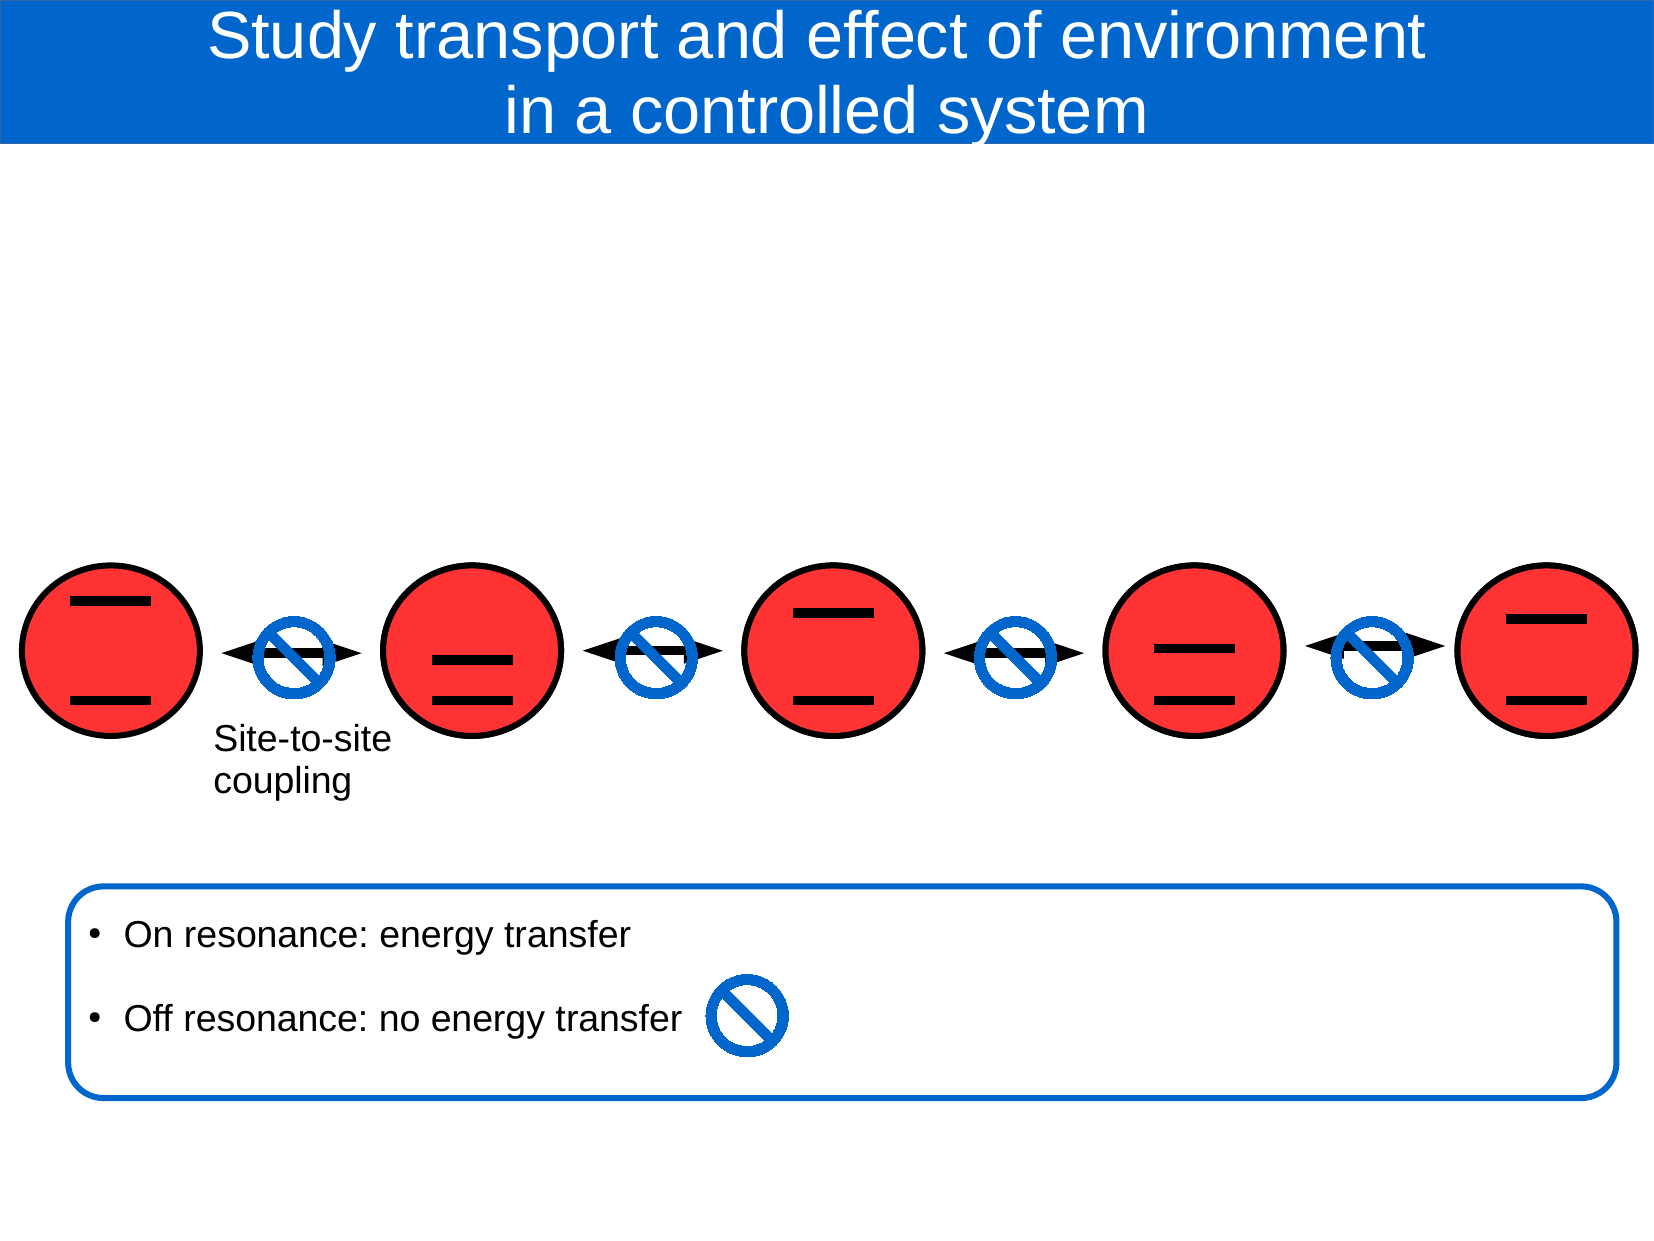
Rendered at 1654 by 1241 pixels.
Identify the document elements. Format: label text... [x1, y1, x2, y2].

text_box [252, 616, 336, 699]
text_box [974, 616, 1057, 699]
text_box On resonance: energy transfer Off resonance: no energy transfer [73, 906, 698, 1090]
text_box [1105, 565, 1284, 736]
text_box Site-to-site coupling [198, 710, 408, 810]
title Study transport and effect of environment in a controlled system [0, 0, 1654, 148]
text_box [1457, 565, 1636, 736]
text_box [68, 886, 1617, 1099]
text_box [615, 616, 698, 699]
text_box [21, 565, 200, 736]
text_box [383, 565, 562, 736]
text_box [744, 565, 923, 736]
text_box [1330, 616, 1414, 699]
